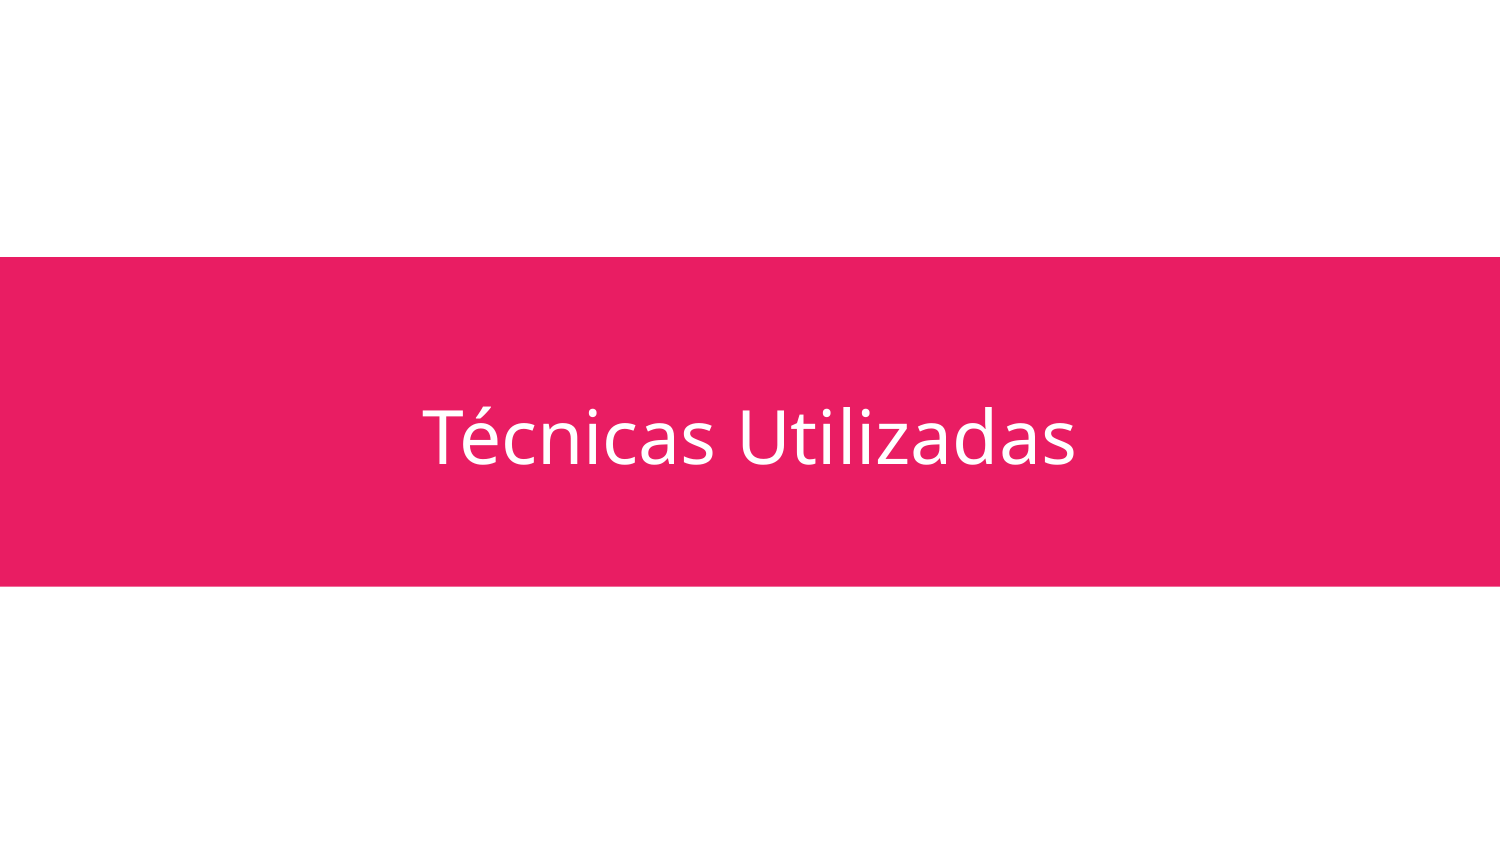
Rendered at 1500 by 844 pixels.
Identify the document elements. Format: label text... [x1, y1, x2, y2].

title Técnicas Utilizadas [70, 309, 1430, 559]
